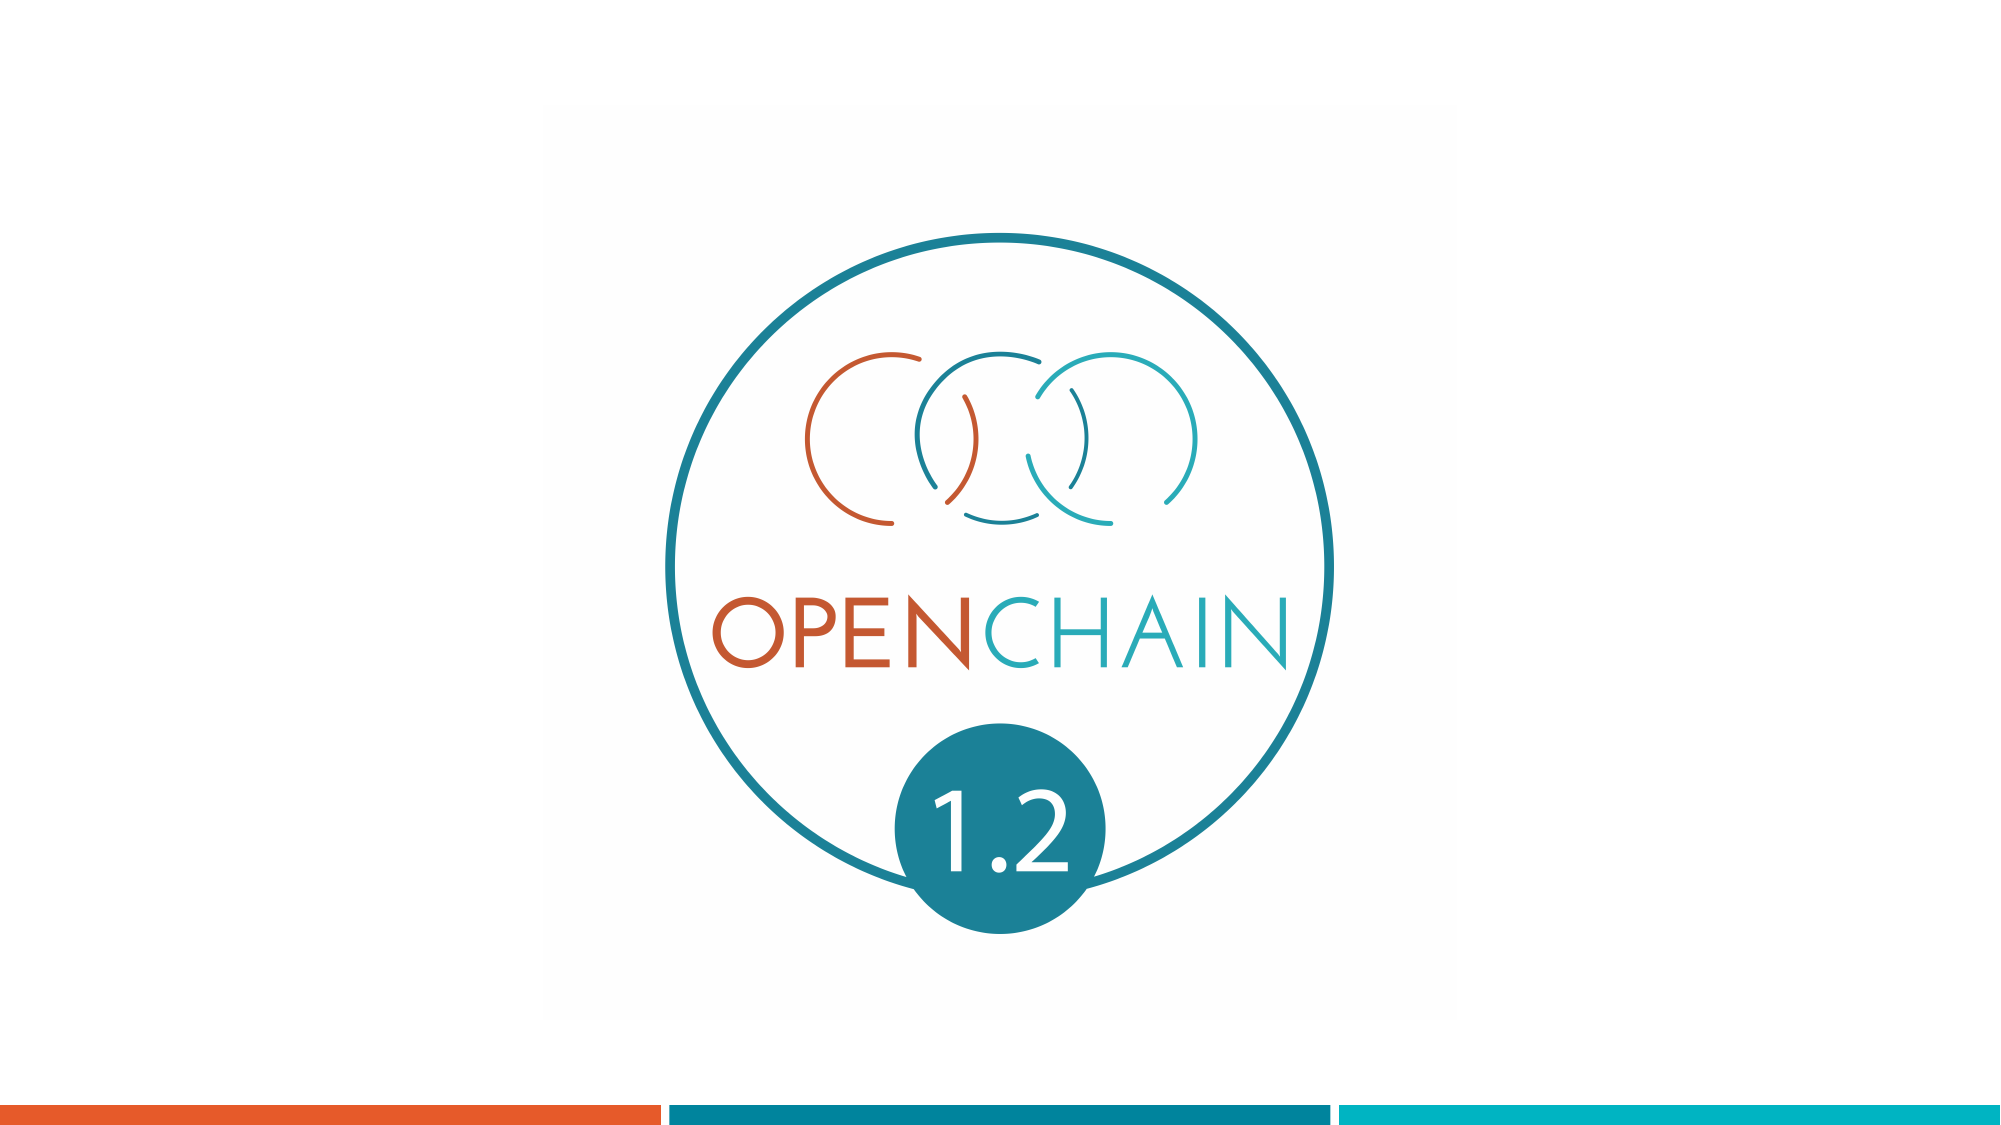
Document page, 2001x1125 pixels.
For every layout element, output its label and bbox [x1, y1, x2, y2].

picture [543, 105, 1457, 1020]
